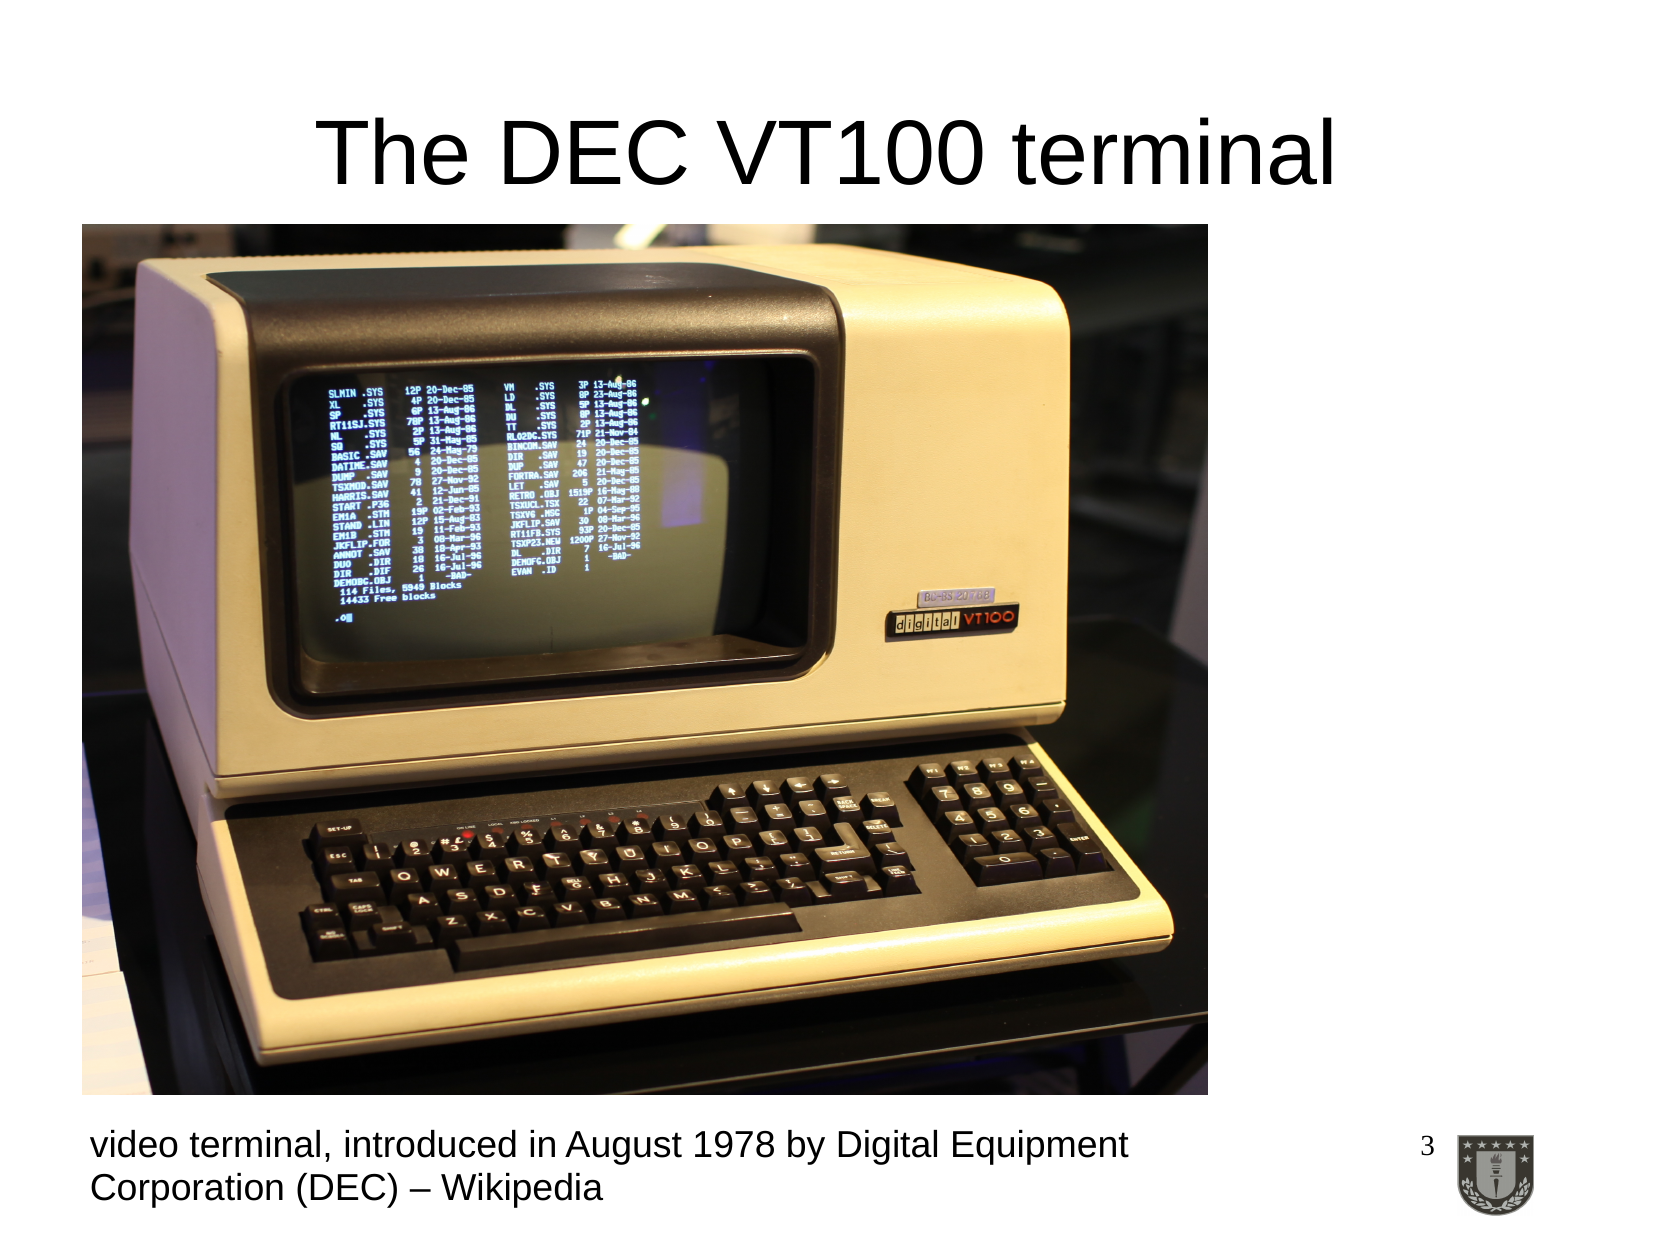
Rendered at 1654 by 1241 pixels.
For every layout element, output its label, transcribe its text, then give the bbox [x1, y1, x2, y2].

picture [82, 257, 1208, 1096]
picture [1457, 1135, 1534, 1216]
text_box video terminal, introduced in August 1978 by Digital Equipment Corporation (DEC) – Wikipedia [75, 1116, 1201, 1216]
title The DEC VT100 terminal [82, 49, 1571, 257]
